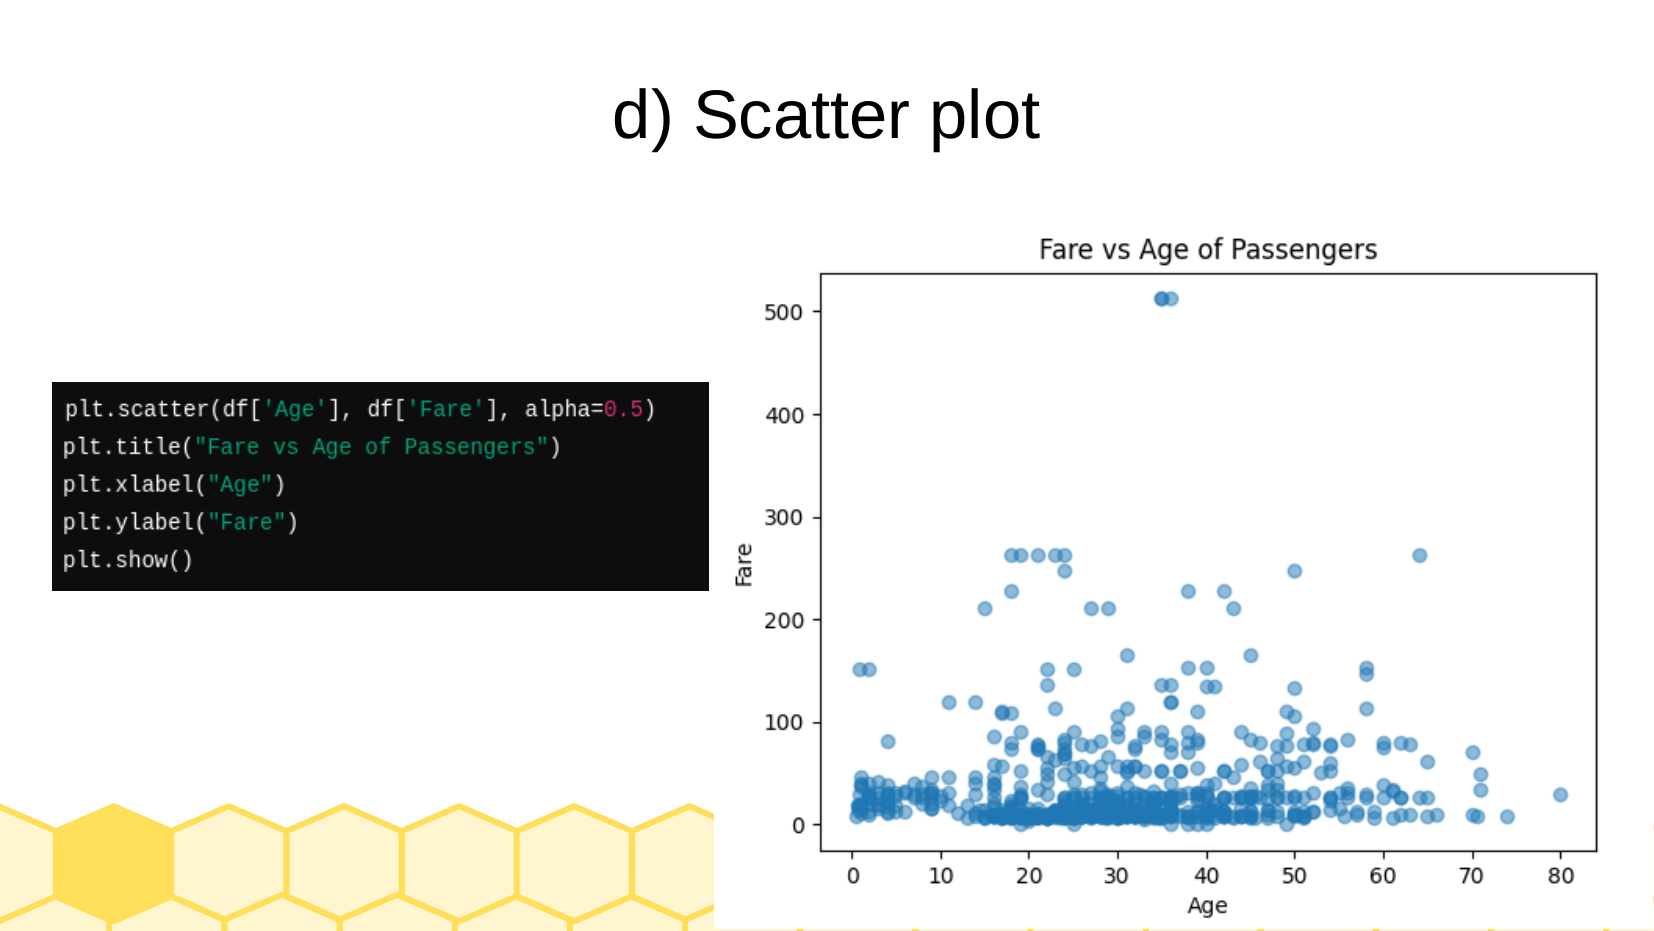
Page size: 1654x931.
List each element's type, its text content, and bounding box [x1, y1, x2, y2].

picture [714, 192, 1654, 929]
title d) Scatter plot [82, 37, 1571, 193]
picture [52, 382, 709, 591]
